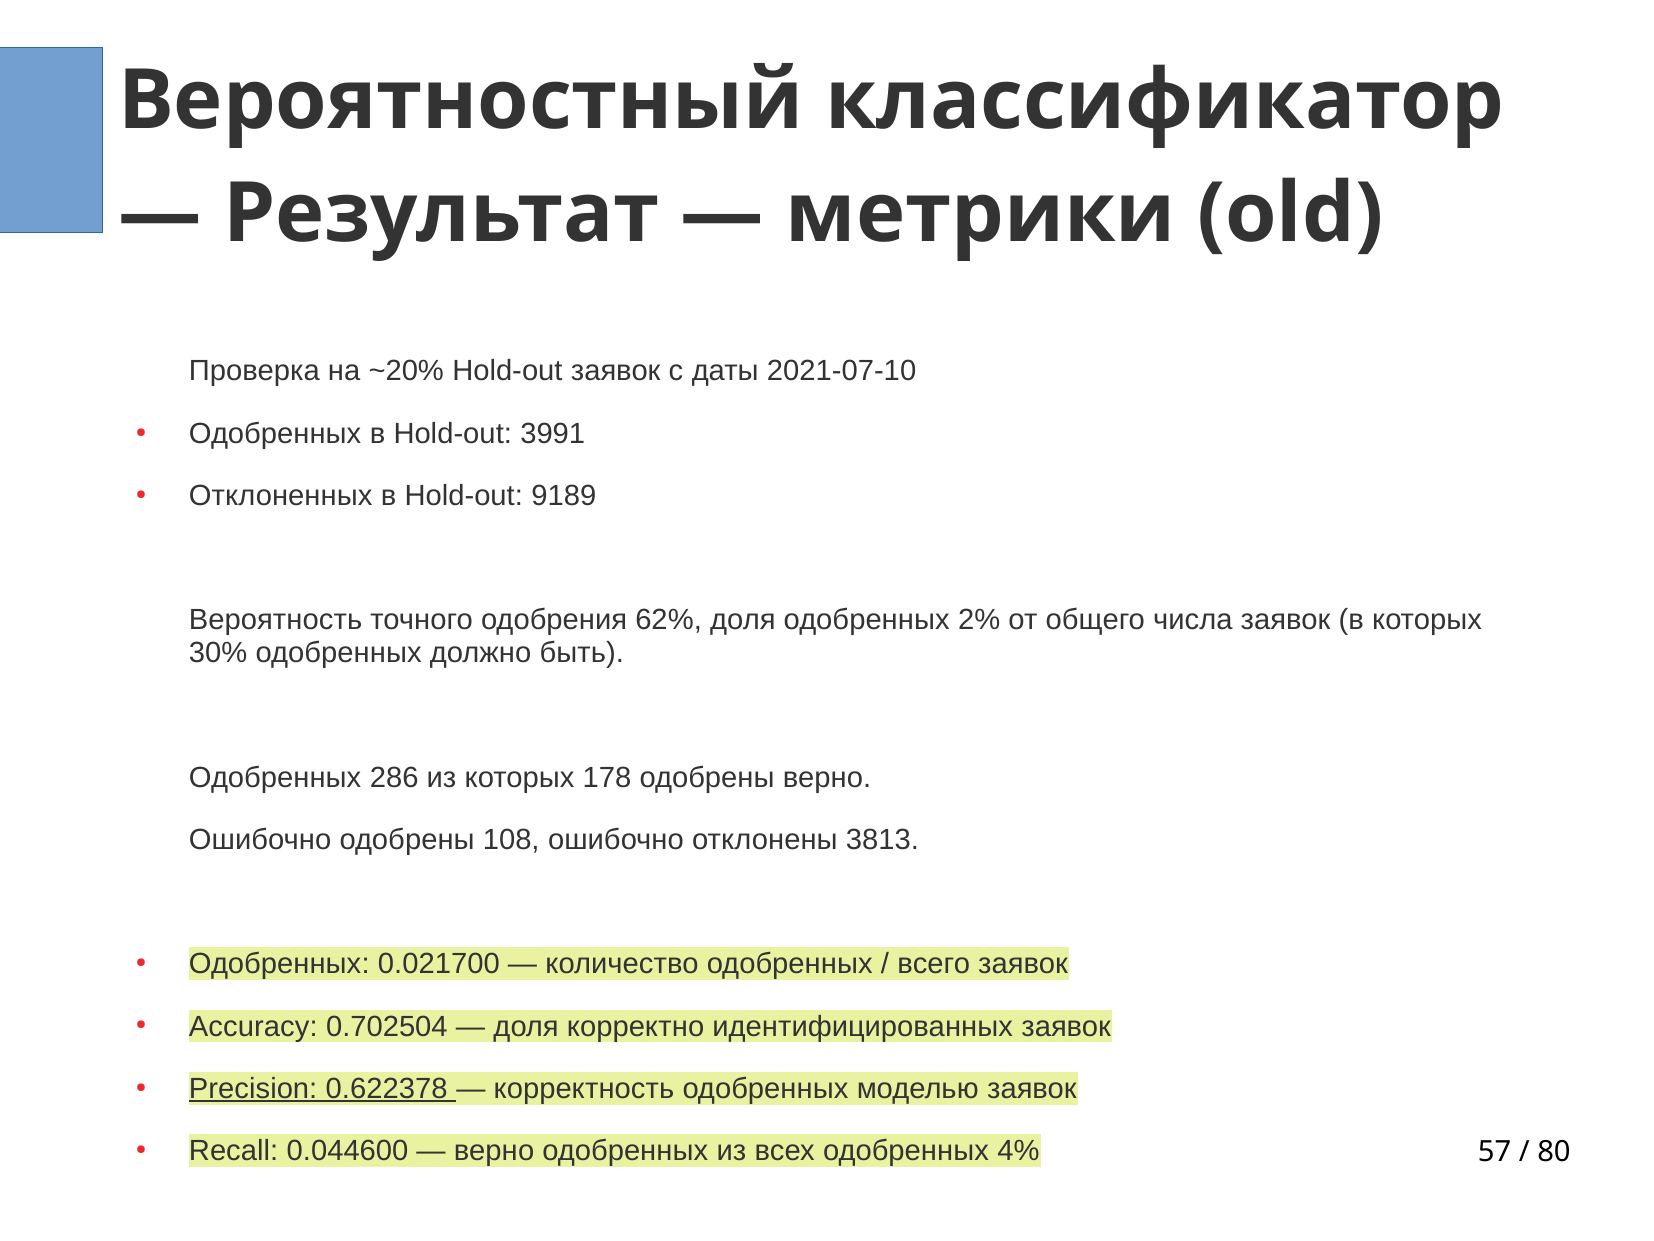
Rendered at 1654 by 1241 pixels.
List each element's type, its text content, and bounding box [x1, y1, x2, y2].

title Вероятностный классификатор — Результат — метрики (old) [118, 39, 1571, 267]
list Проверка на ~20% Hold-out заявок с даты 2021-07-10 Одобренных в Hold-out: 3991 Отклоненных в Hold-out: 9189 Вероятность точного одобрения 62%, доля одобренных 2% от общего числа заявок (в которых 30% одобренных должно быть). Одобренных 286 из которых 178 одобрены верно. Ошибочно одобрены 108, ошибочно отклонены 3813. Одобренных: 0.021700 — количество одобренных / всего заявок Accuracy: 0.702504 — доля корректно идентифицированных заявок Precision: 0.622378 — корректность одобренных моделью заявок Recall: 0.044600 — верно одобренных из всех одобренных 4% [118, 354, 1536, 1186]
text_box [0, 47, 103, 233]
